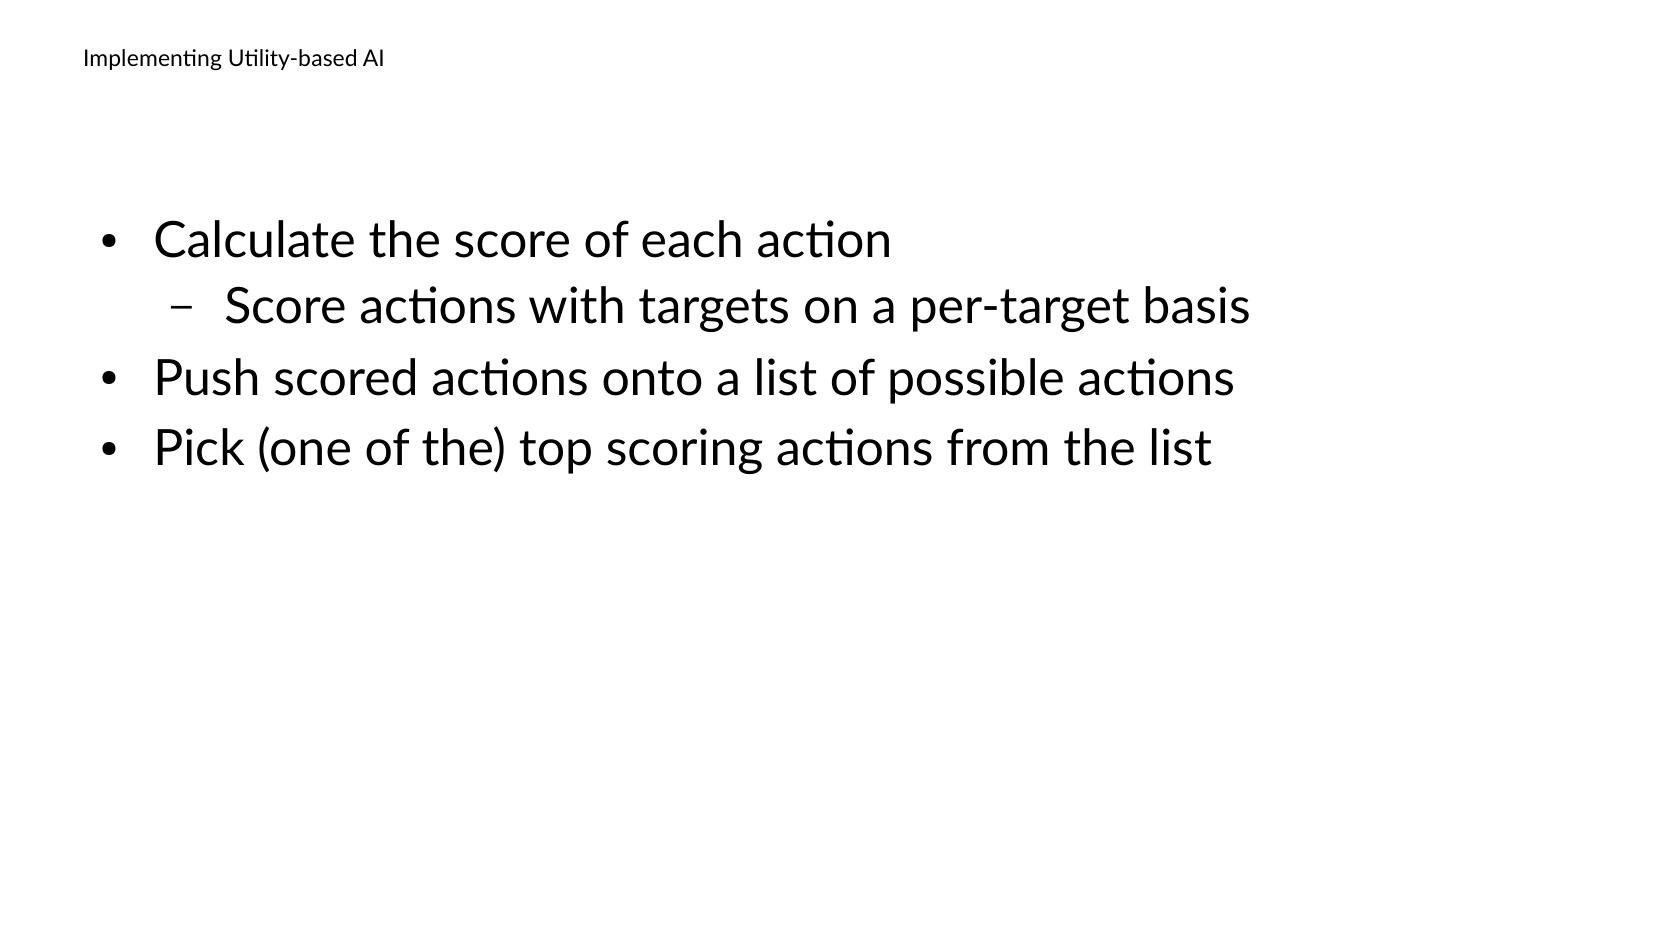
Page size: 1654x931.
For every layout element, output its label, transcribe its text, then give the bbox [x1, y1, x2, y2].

title Implementing Utility-based AI [83, 0, 1571, 119]
list Calculate the score of each action Score actions with targets on a per-target basis Push scored actions onto a list of possible actions Pick (one of the) top scoring actions from the list [82, 217, 1571, 839]
